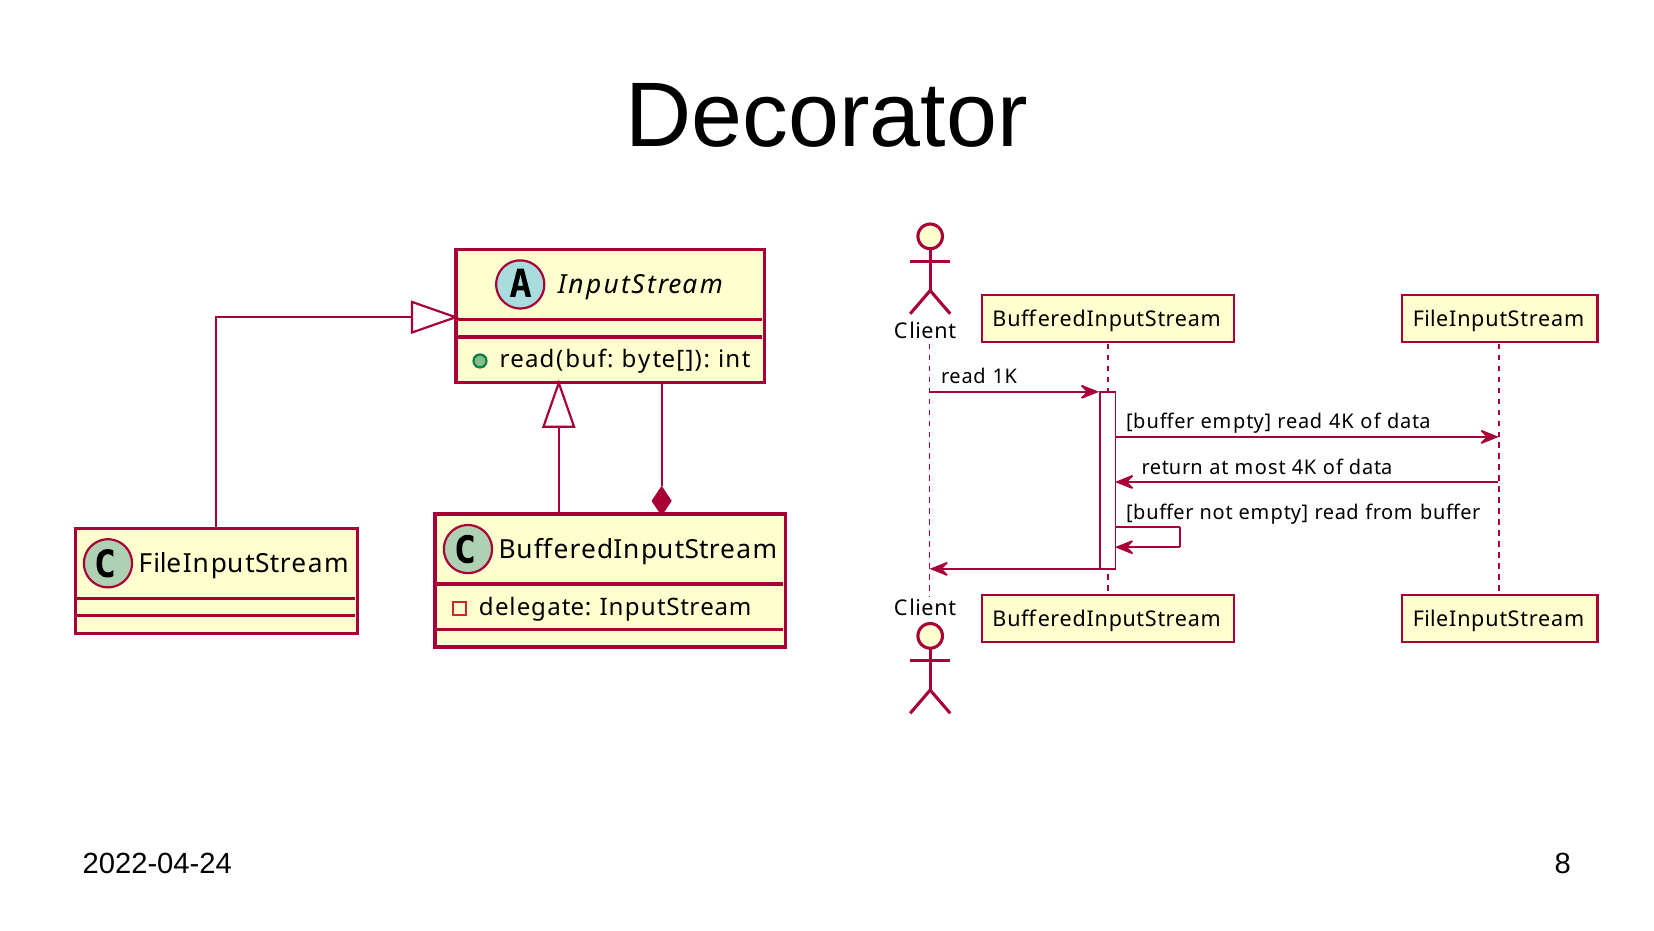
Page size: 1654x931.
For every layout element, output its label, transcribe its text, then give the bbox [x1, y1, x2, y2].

title Decorator [82, 37, 1571, 193]
picture [59, 233, 800, 662]
picture [885, 212, 1607, 724]
